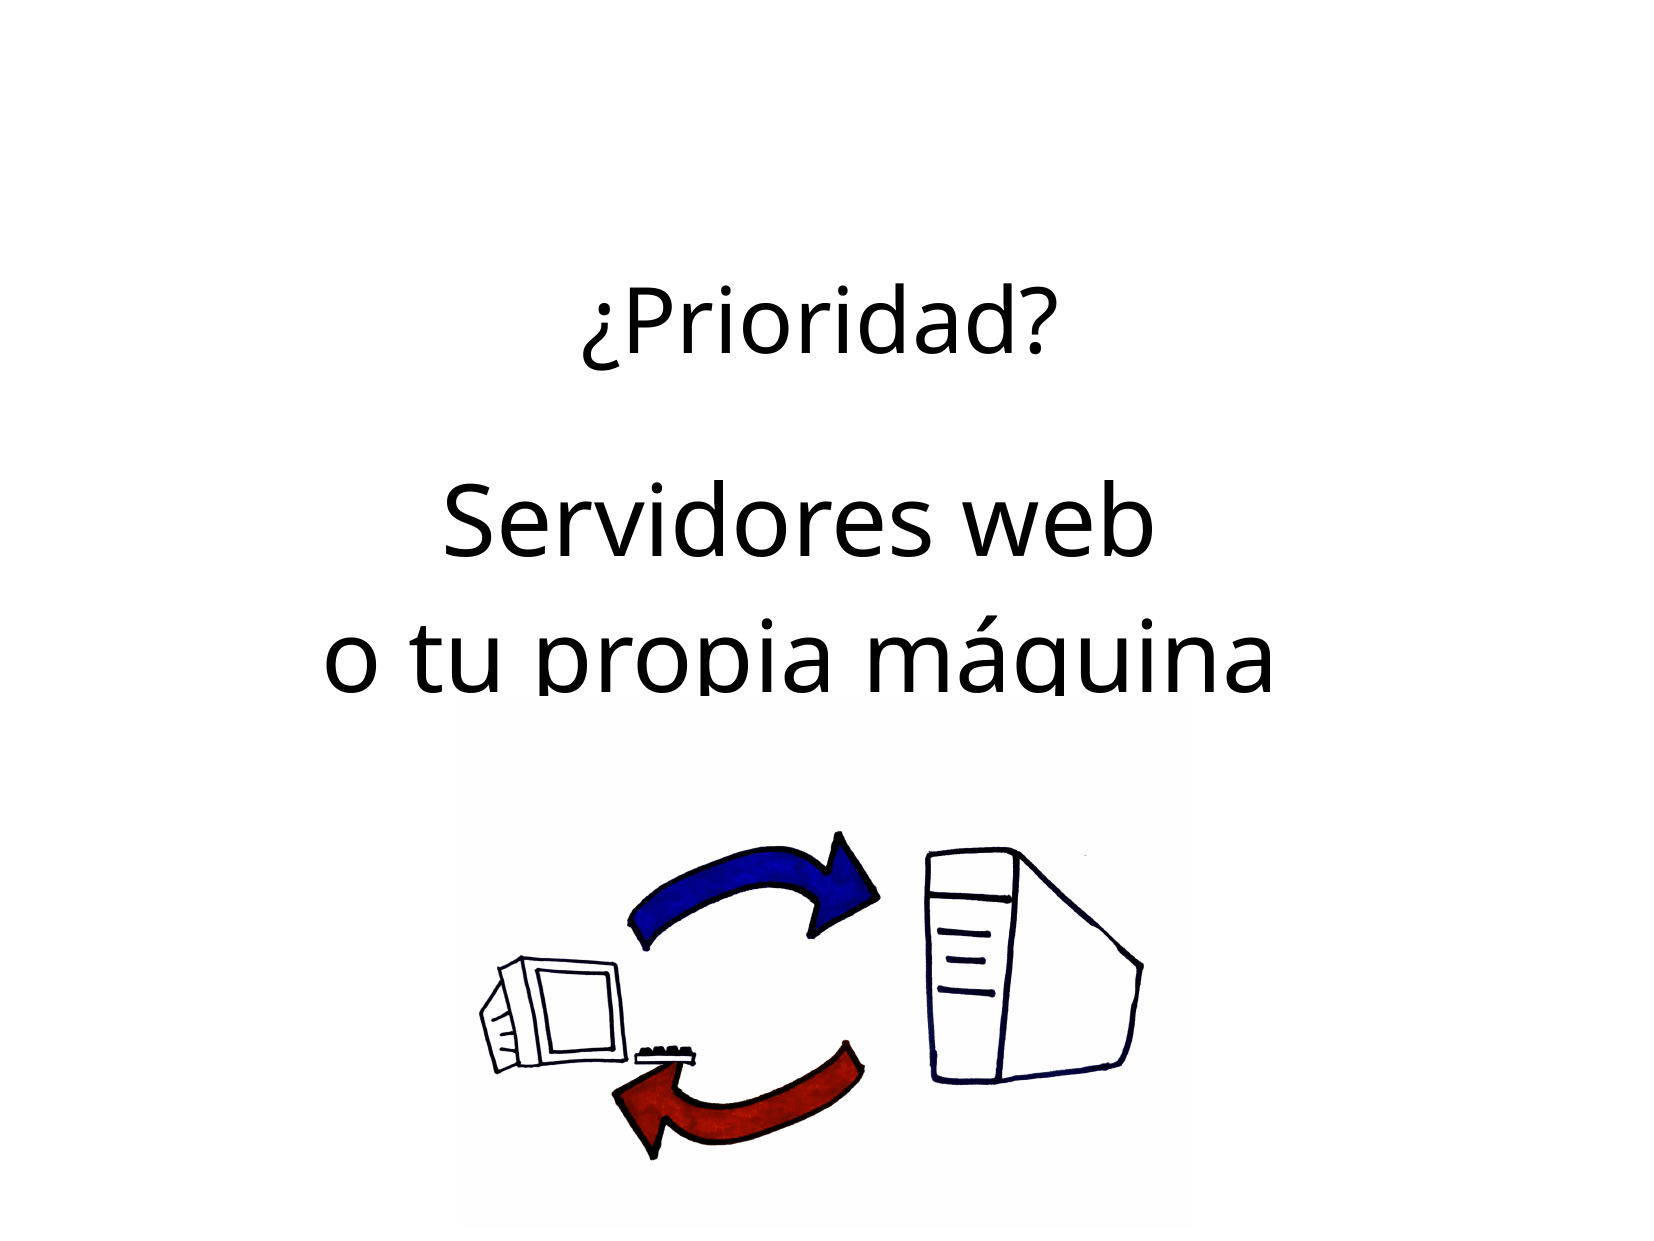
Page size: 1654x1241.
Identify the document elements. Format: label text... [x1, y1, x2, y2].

text_box ¿Prioridad? [566, 248, 1111, 378]
picture [460, 696, 1193, 1229]
text_box Servidores web o tu propia máquina [306, 442, 1351, 991]
